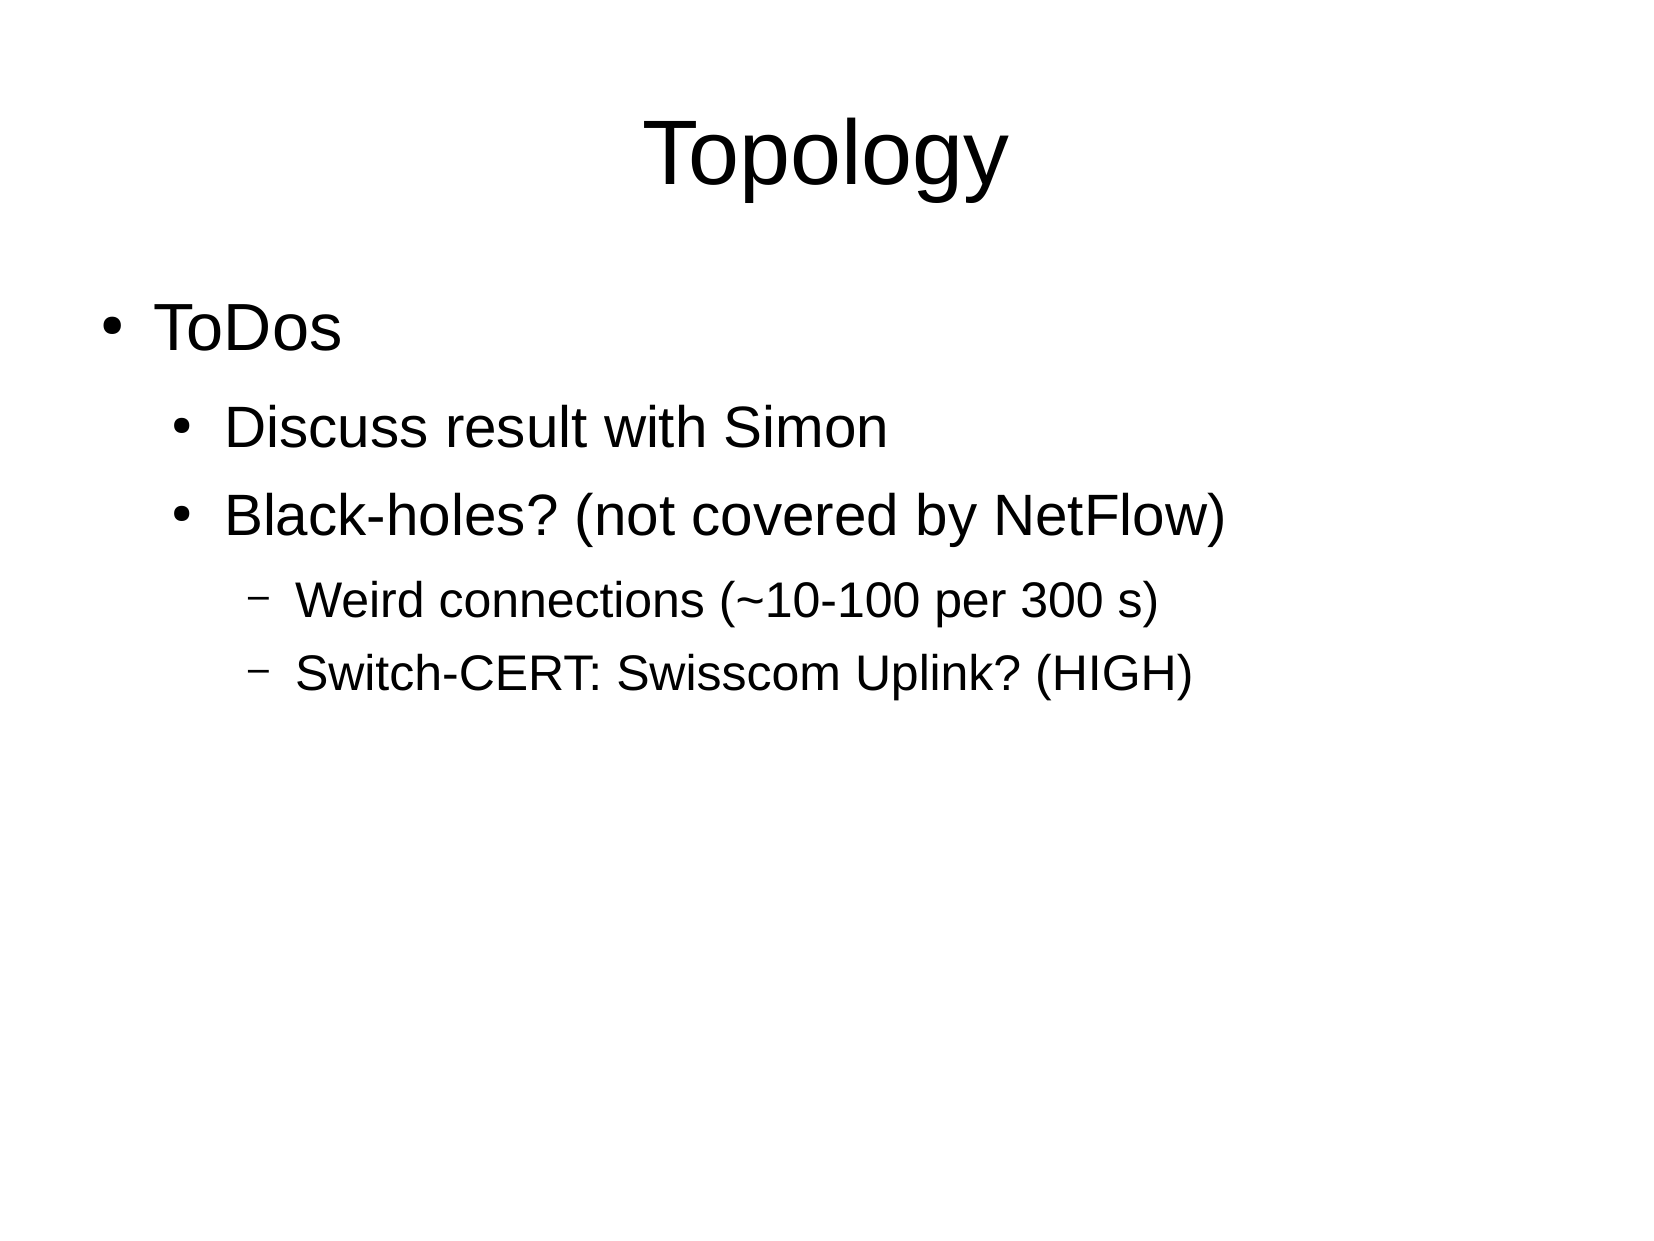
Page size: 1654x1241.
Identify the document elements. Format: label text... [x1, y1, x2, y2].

title Topology [82, 56, 1571, 250]
list ToDos Discuss result with Simon Black-holes? (not covered by NetFlow) Weird connections (~10-100 per 300 s) Switch-CERT: Swisscom Uplink? (HIGH) [82, 290, 1571, 1109]
